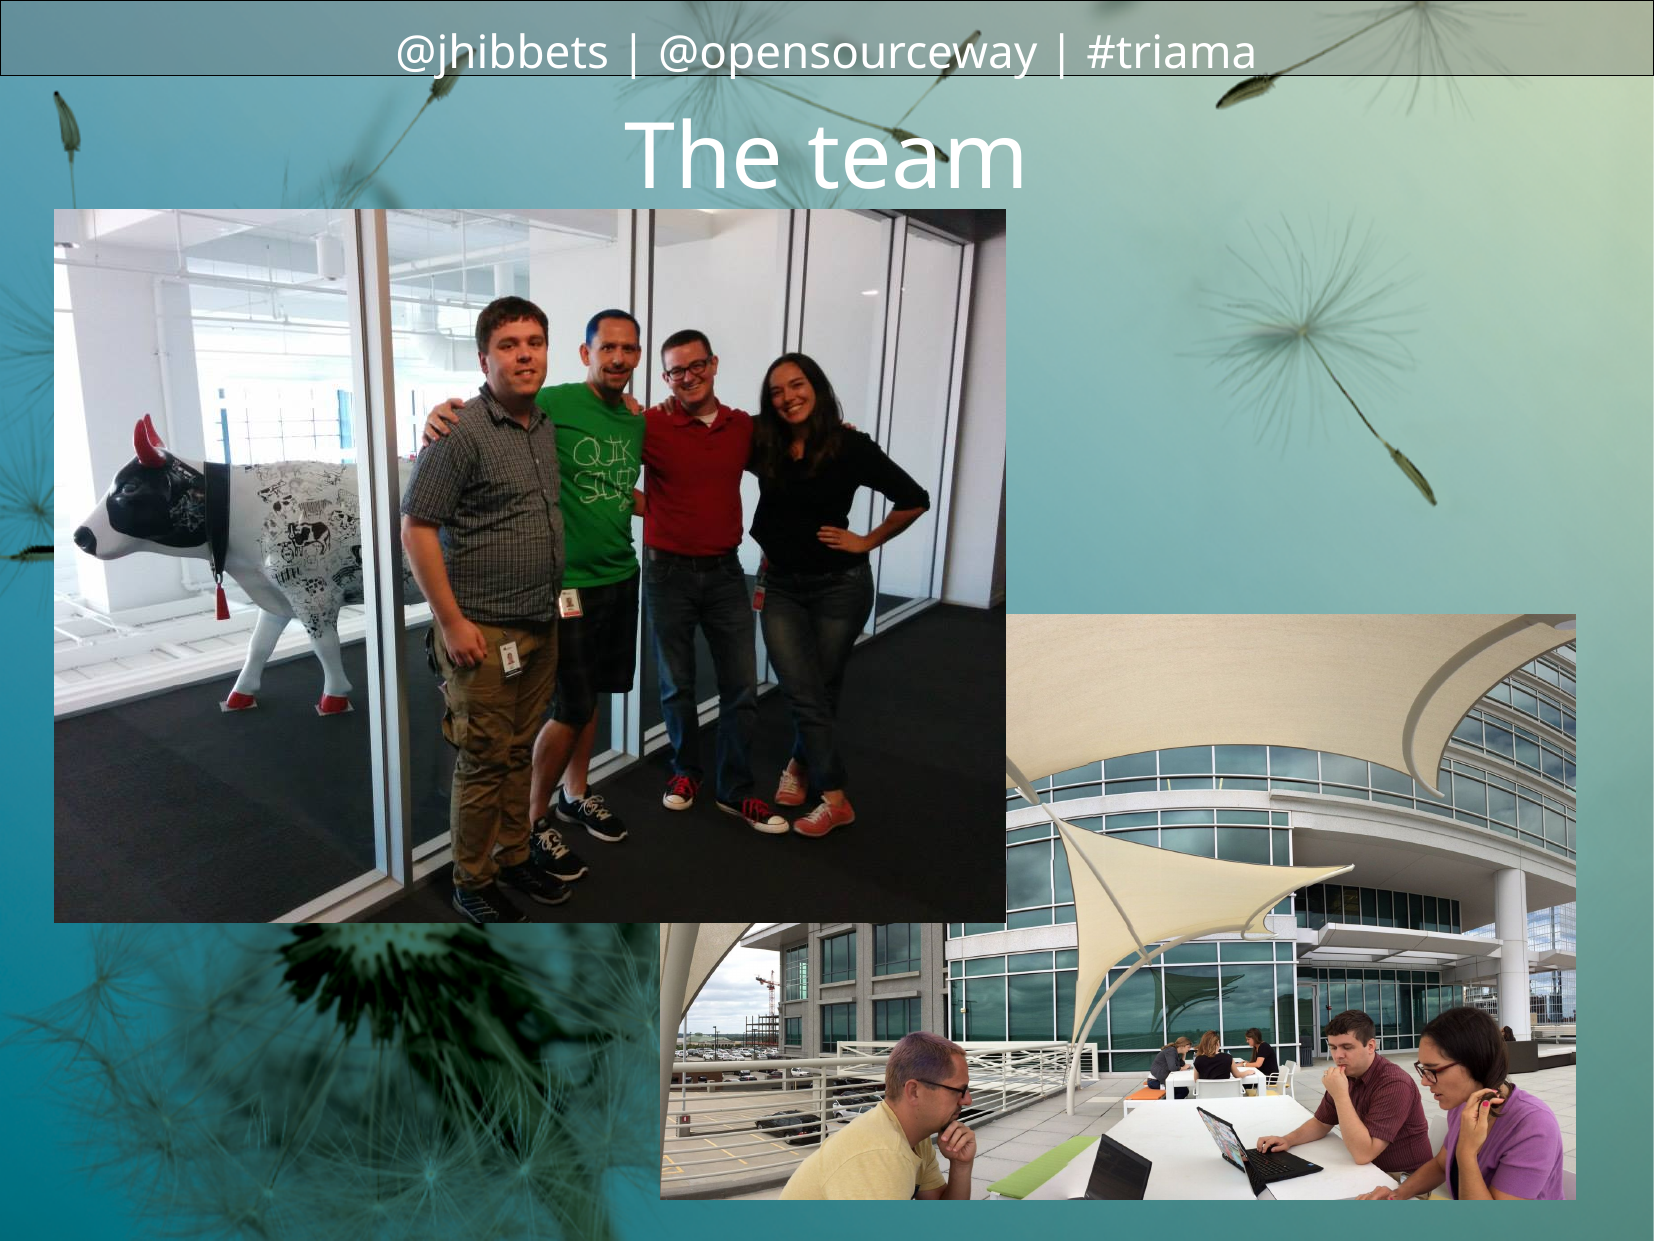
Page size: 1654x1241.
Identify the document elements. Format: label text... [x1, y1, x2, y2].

picture [0, 76, 1654, 1241]
title The team [82, 49, 1571, 257]
